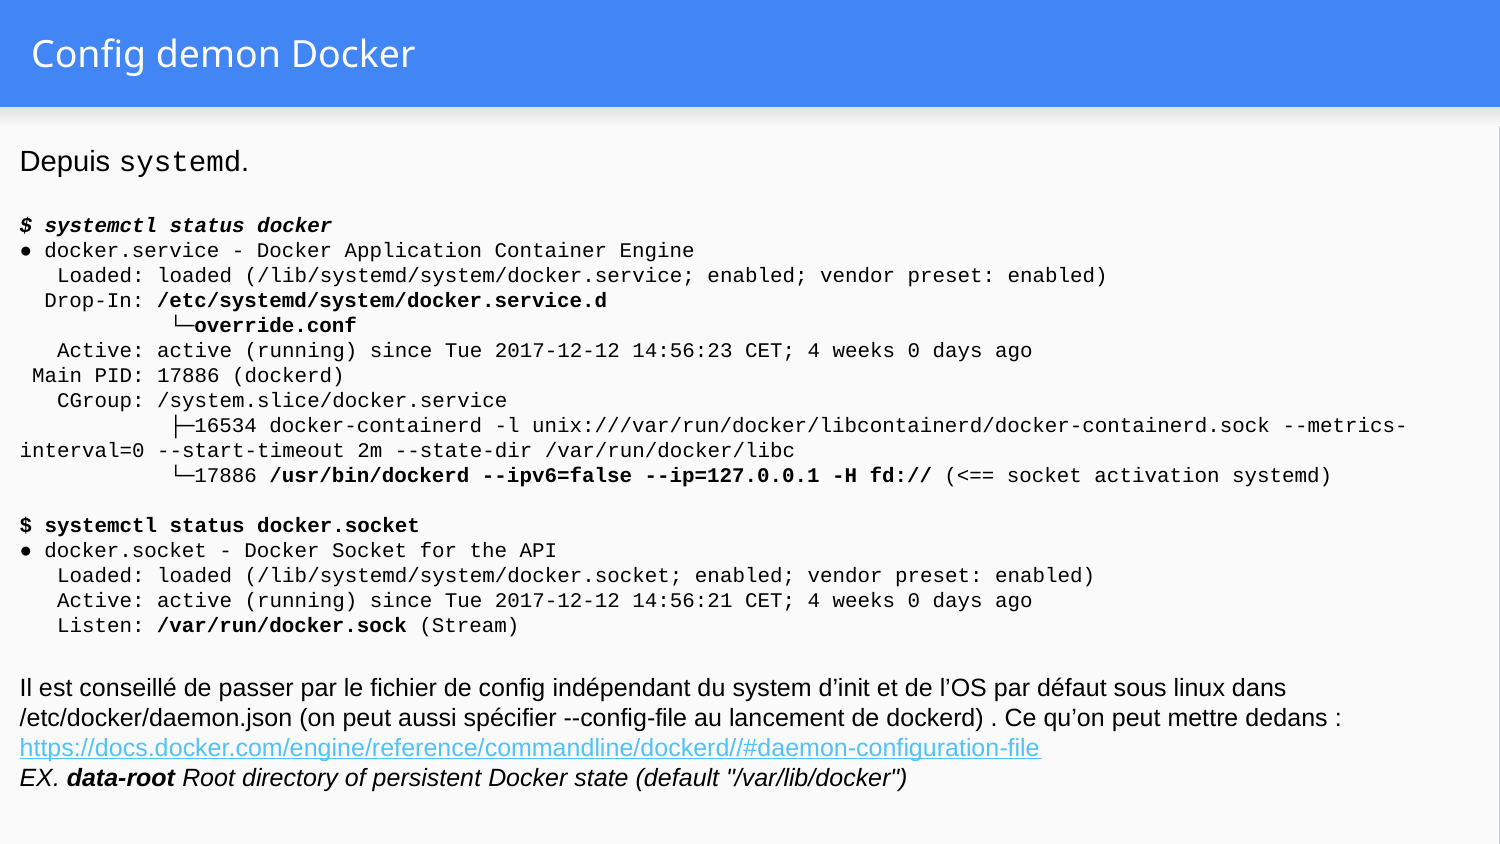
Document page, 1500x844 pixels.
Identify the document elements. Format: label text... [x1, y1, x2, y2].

text_box Depuis systemd. $ systemctl status docker ● docker.service - Docker Application Container Engine Loaded: loaded (/lib/systemd/system/docker.service; enabled; vendor preset: enabled) Drop-In: /etc/systemd/system/docker.service.d └─override.conf Active: active (running) since Tue 2017-12-12 14:56:23 CET; 4 weeks 0 days ago Main PID: 17886 (dockerd) CGroup: /system.slice/docker.service ├─16534 docker-containerd -l unix:///var/run/docker/libcontainerd/docker-containerd.sock --metrics-interval=0 --start-timeout 2m --state-dir /var/run/docker/libc └─17886 /usr/bin/dockerd --ipv6=false --ip=127.0.0.1 -H fd:// (<== socket activation systemd) $ systemctl status docker.socket ● docker.socket - Docker Socket for the API Loaded: loaded (/lib/systemd/system/docker.socket; enabled; vendor preset: enabled) Active: active (running) since Tue 2017-12-12 14:56:21 CET; 4 weeks 0 days ago Listen: /var/run/docker.sock (Stream) Il est conseillé de passer par le fichier de config indépendant du system d’init et de l’OS par défaut sous linux dans /etc/docker/daemon.json (on peut aussi spécifier --config-file au lancement de dockerd) . Ce qu’on peut mettre dedans : https://docs.docker.com/engine/reference/commandline/dockerd//#daemon-configuration-file EX. data-root Root directory of persistent Docker state (default "/var/lib/docker") [4, 126, 1491, 831]
title Config demon Docker [16, 2, 1464, 102]
